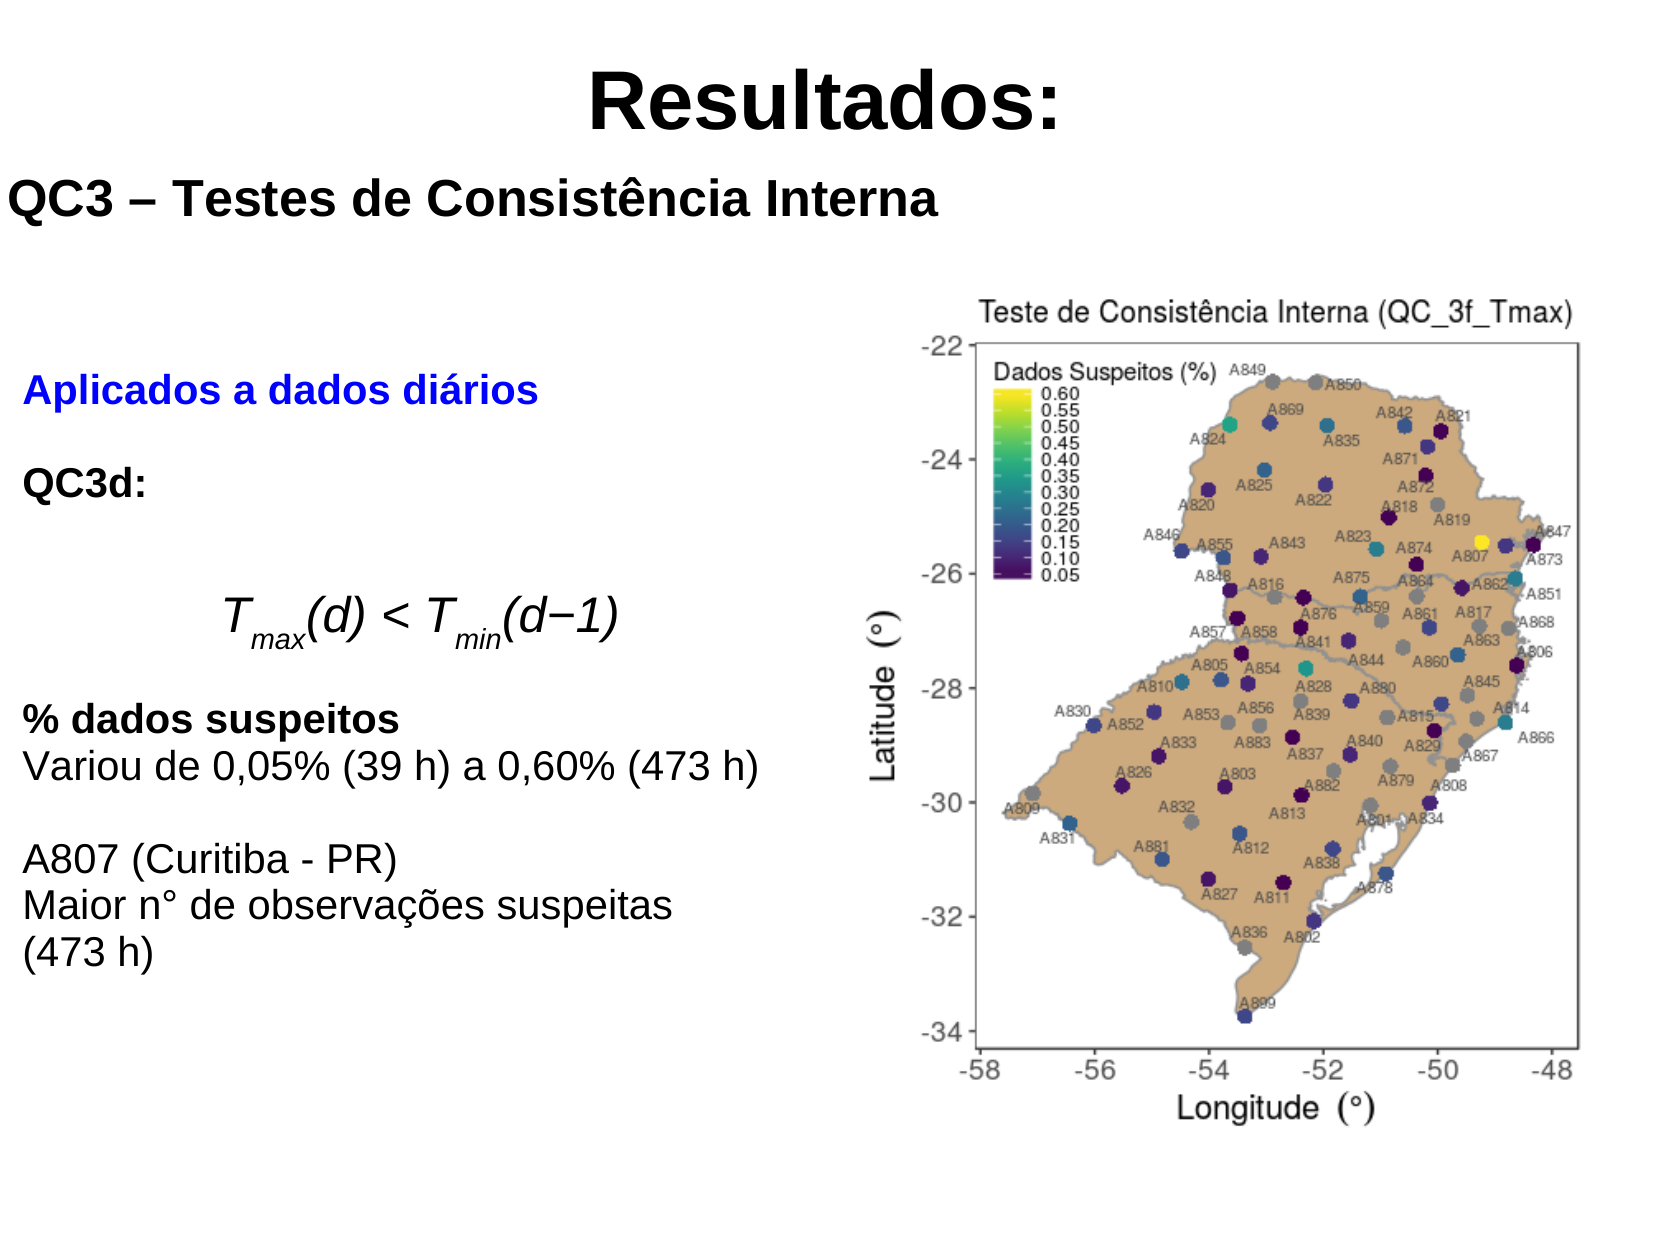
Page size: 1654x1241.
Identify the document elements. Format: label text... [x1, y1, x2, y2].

text_box Resultados: [82, 49, 1569, 255]
text_box QC3 – Testes de Consistência Interna [7, 168, 1501, 406]
text_box Aplicados a dados diários QC3d: Tmax(d) < Tmin(d−1) % dados suspeitos Variou de 0,05% (39 h) a 0,60% (473 h) A807 (Curitiba - PR) Maior n° de observações suspeitas (473 h) [7, 360, 833, 1219]
picture [855, 285, 1591, 1141]
